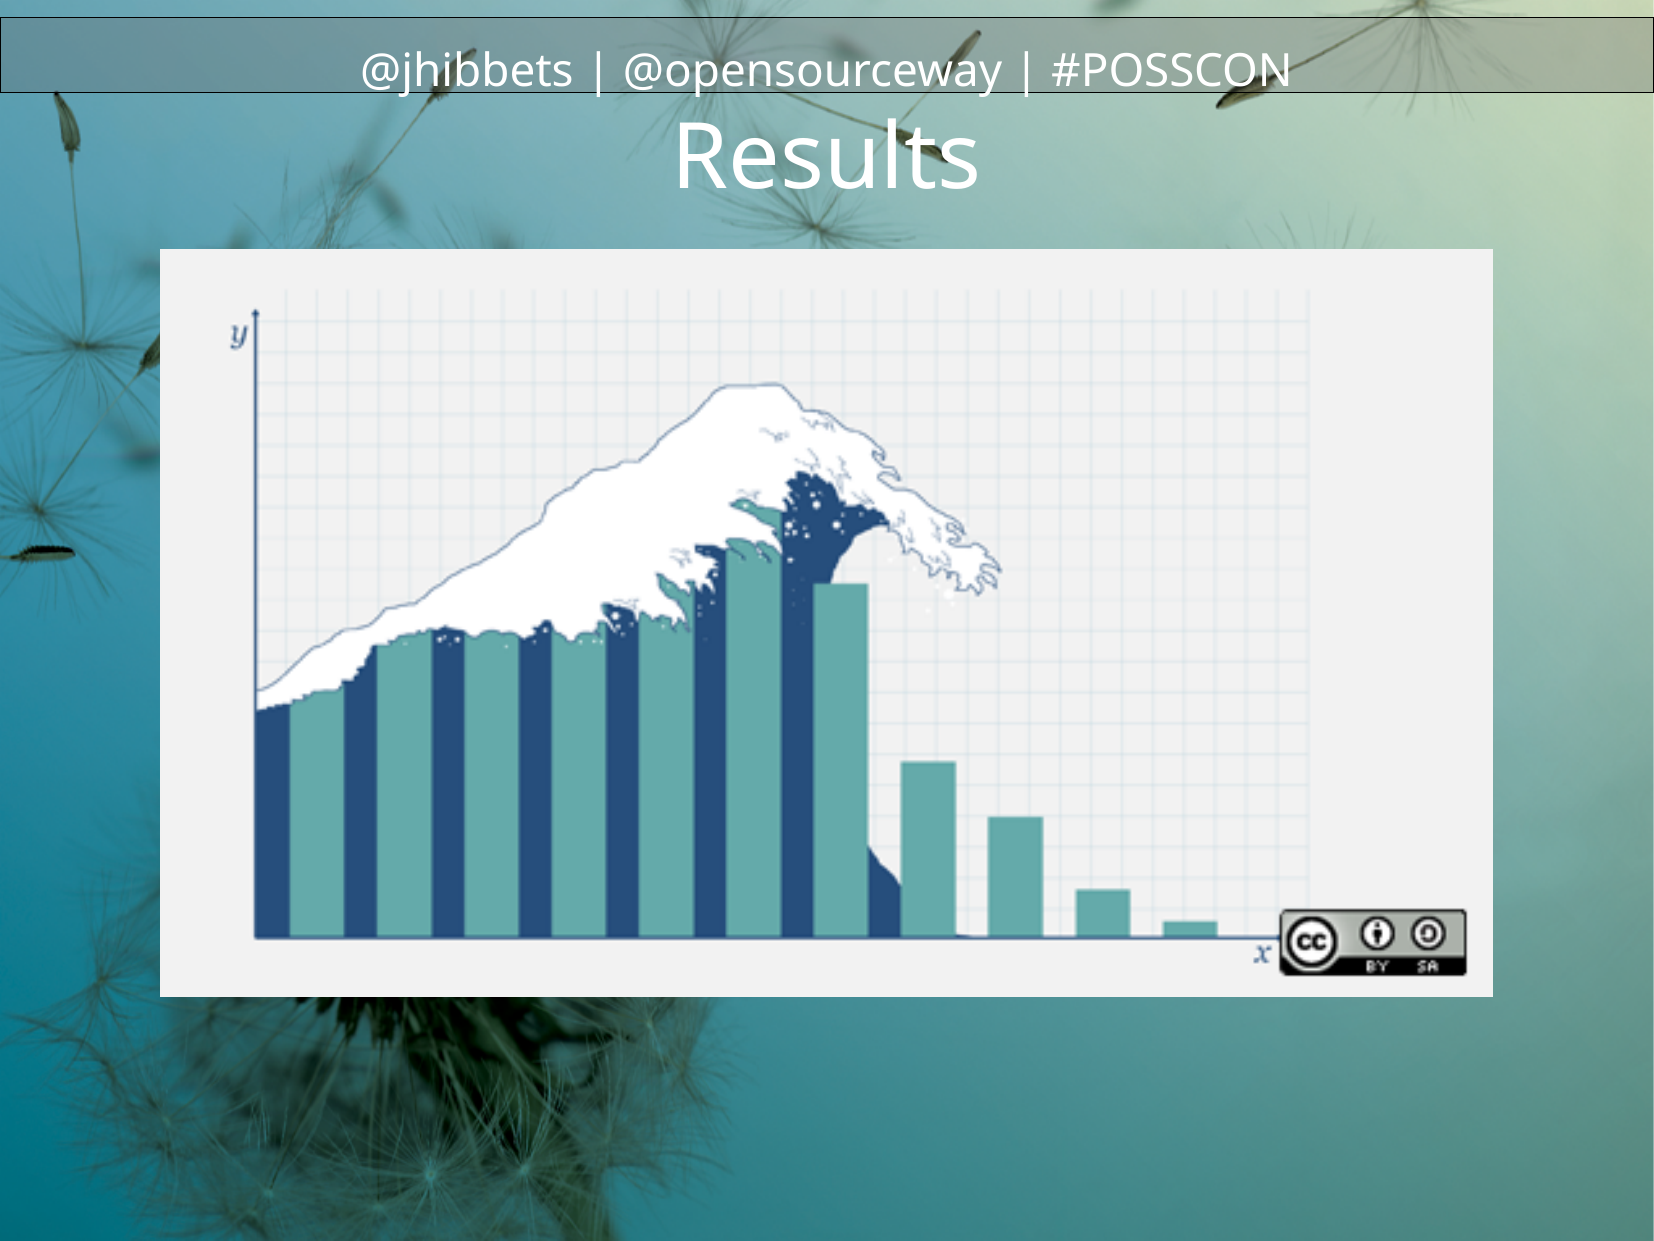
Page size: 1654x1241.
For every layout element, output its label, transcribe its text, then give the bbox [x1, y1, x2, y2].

picture [0, 93, 1654, 1241]
title Results [82, 49, 1571, 257]
picture [0, 0, 1654, 17]
